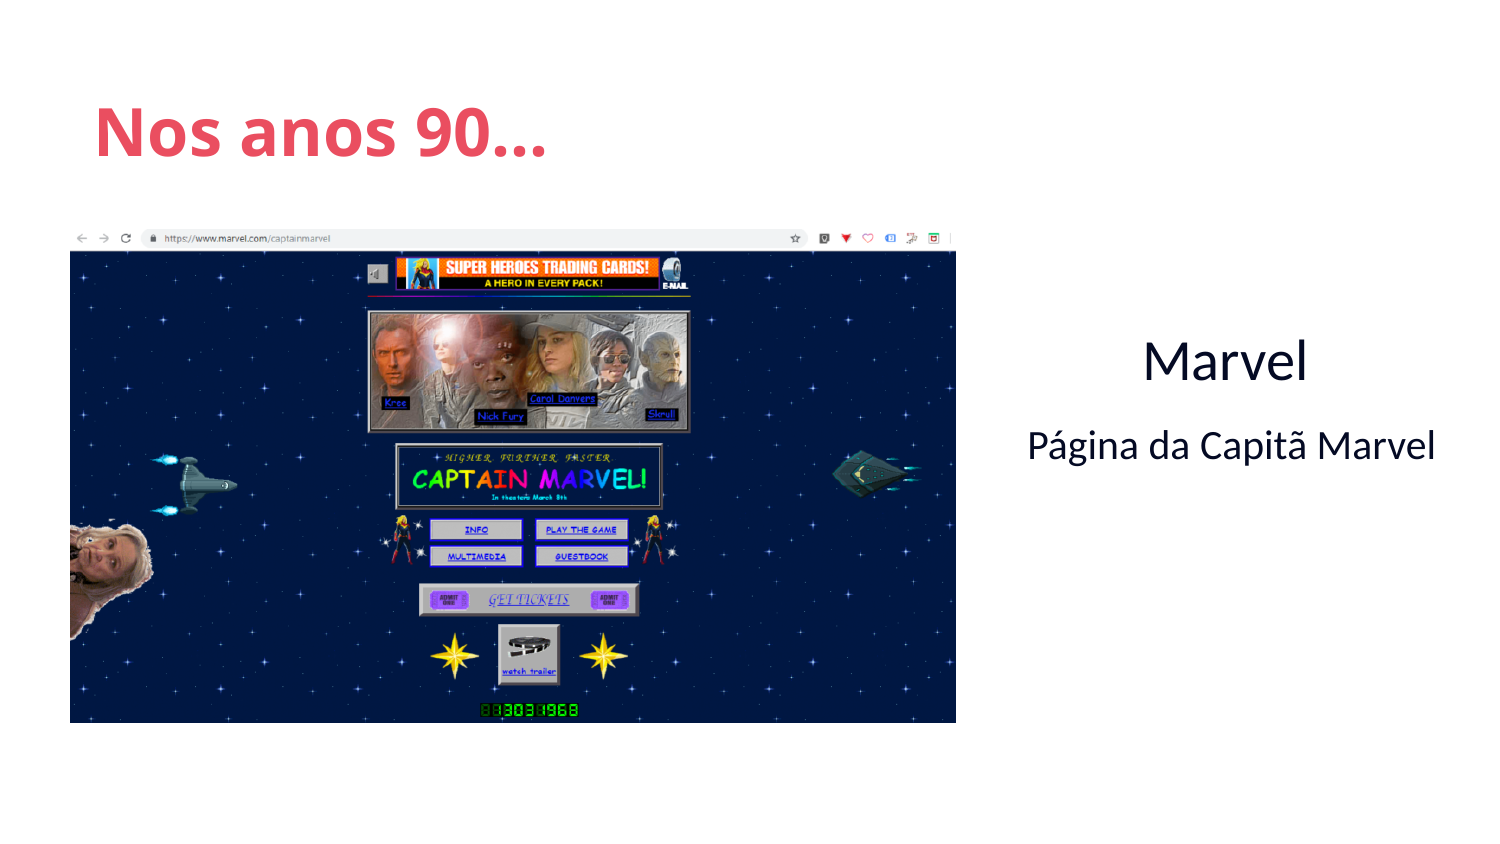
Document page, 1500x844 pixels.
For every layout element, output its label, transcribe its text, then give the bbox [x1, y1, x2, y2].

text_box Nos anos 90… [78, 54, 1394, 194]
text_box Marvel Página da Capitã Marvel [982, 307, 1457, 396]
picture [70, 229, 956, 723]
